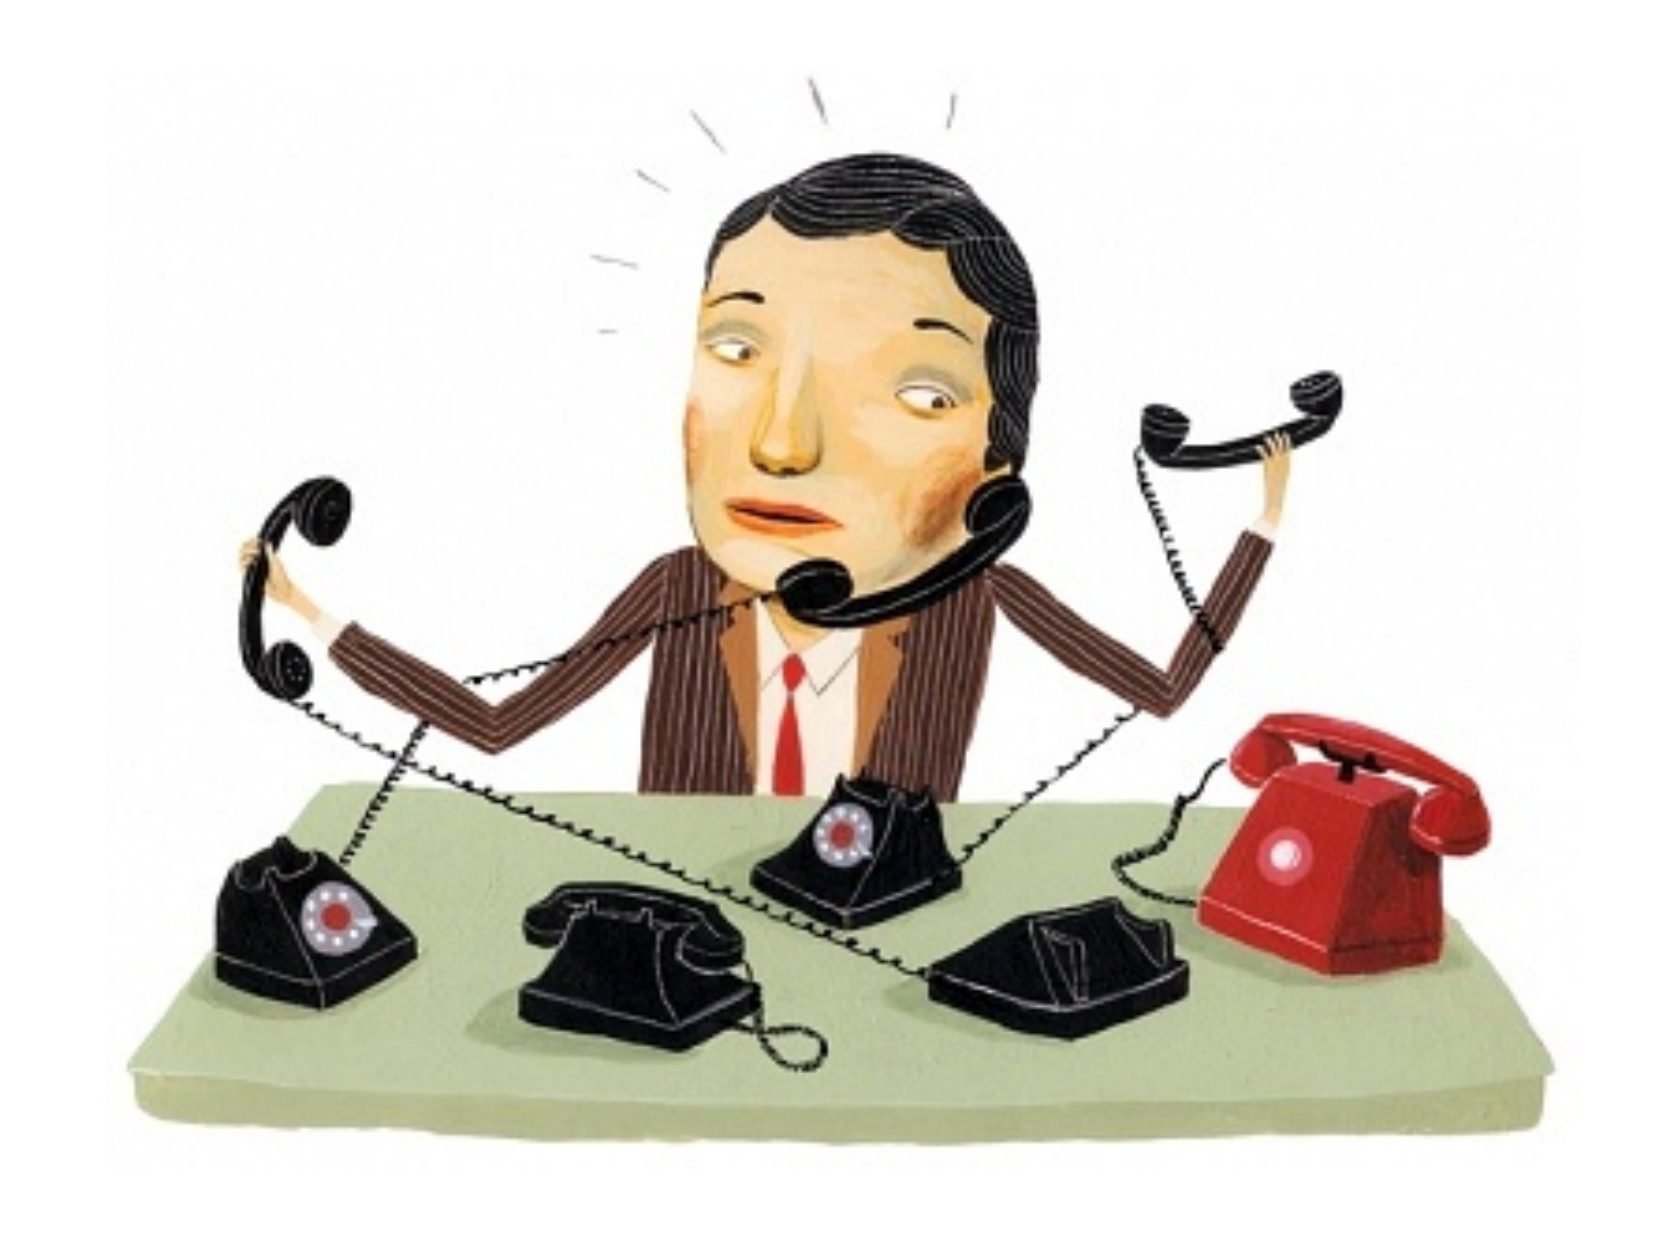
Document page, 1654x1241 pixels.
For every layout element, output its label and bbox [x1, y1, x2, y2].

picture [106, 70, 1582, 1170]
